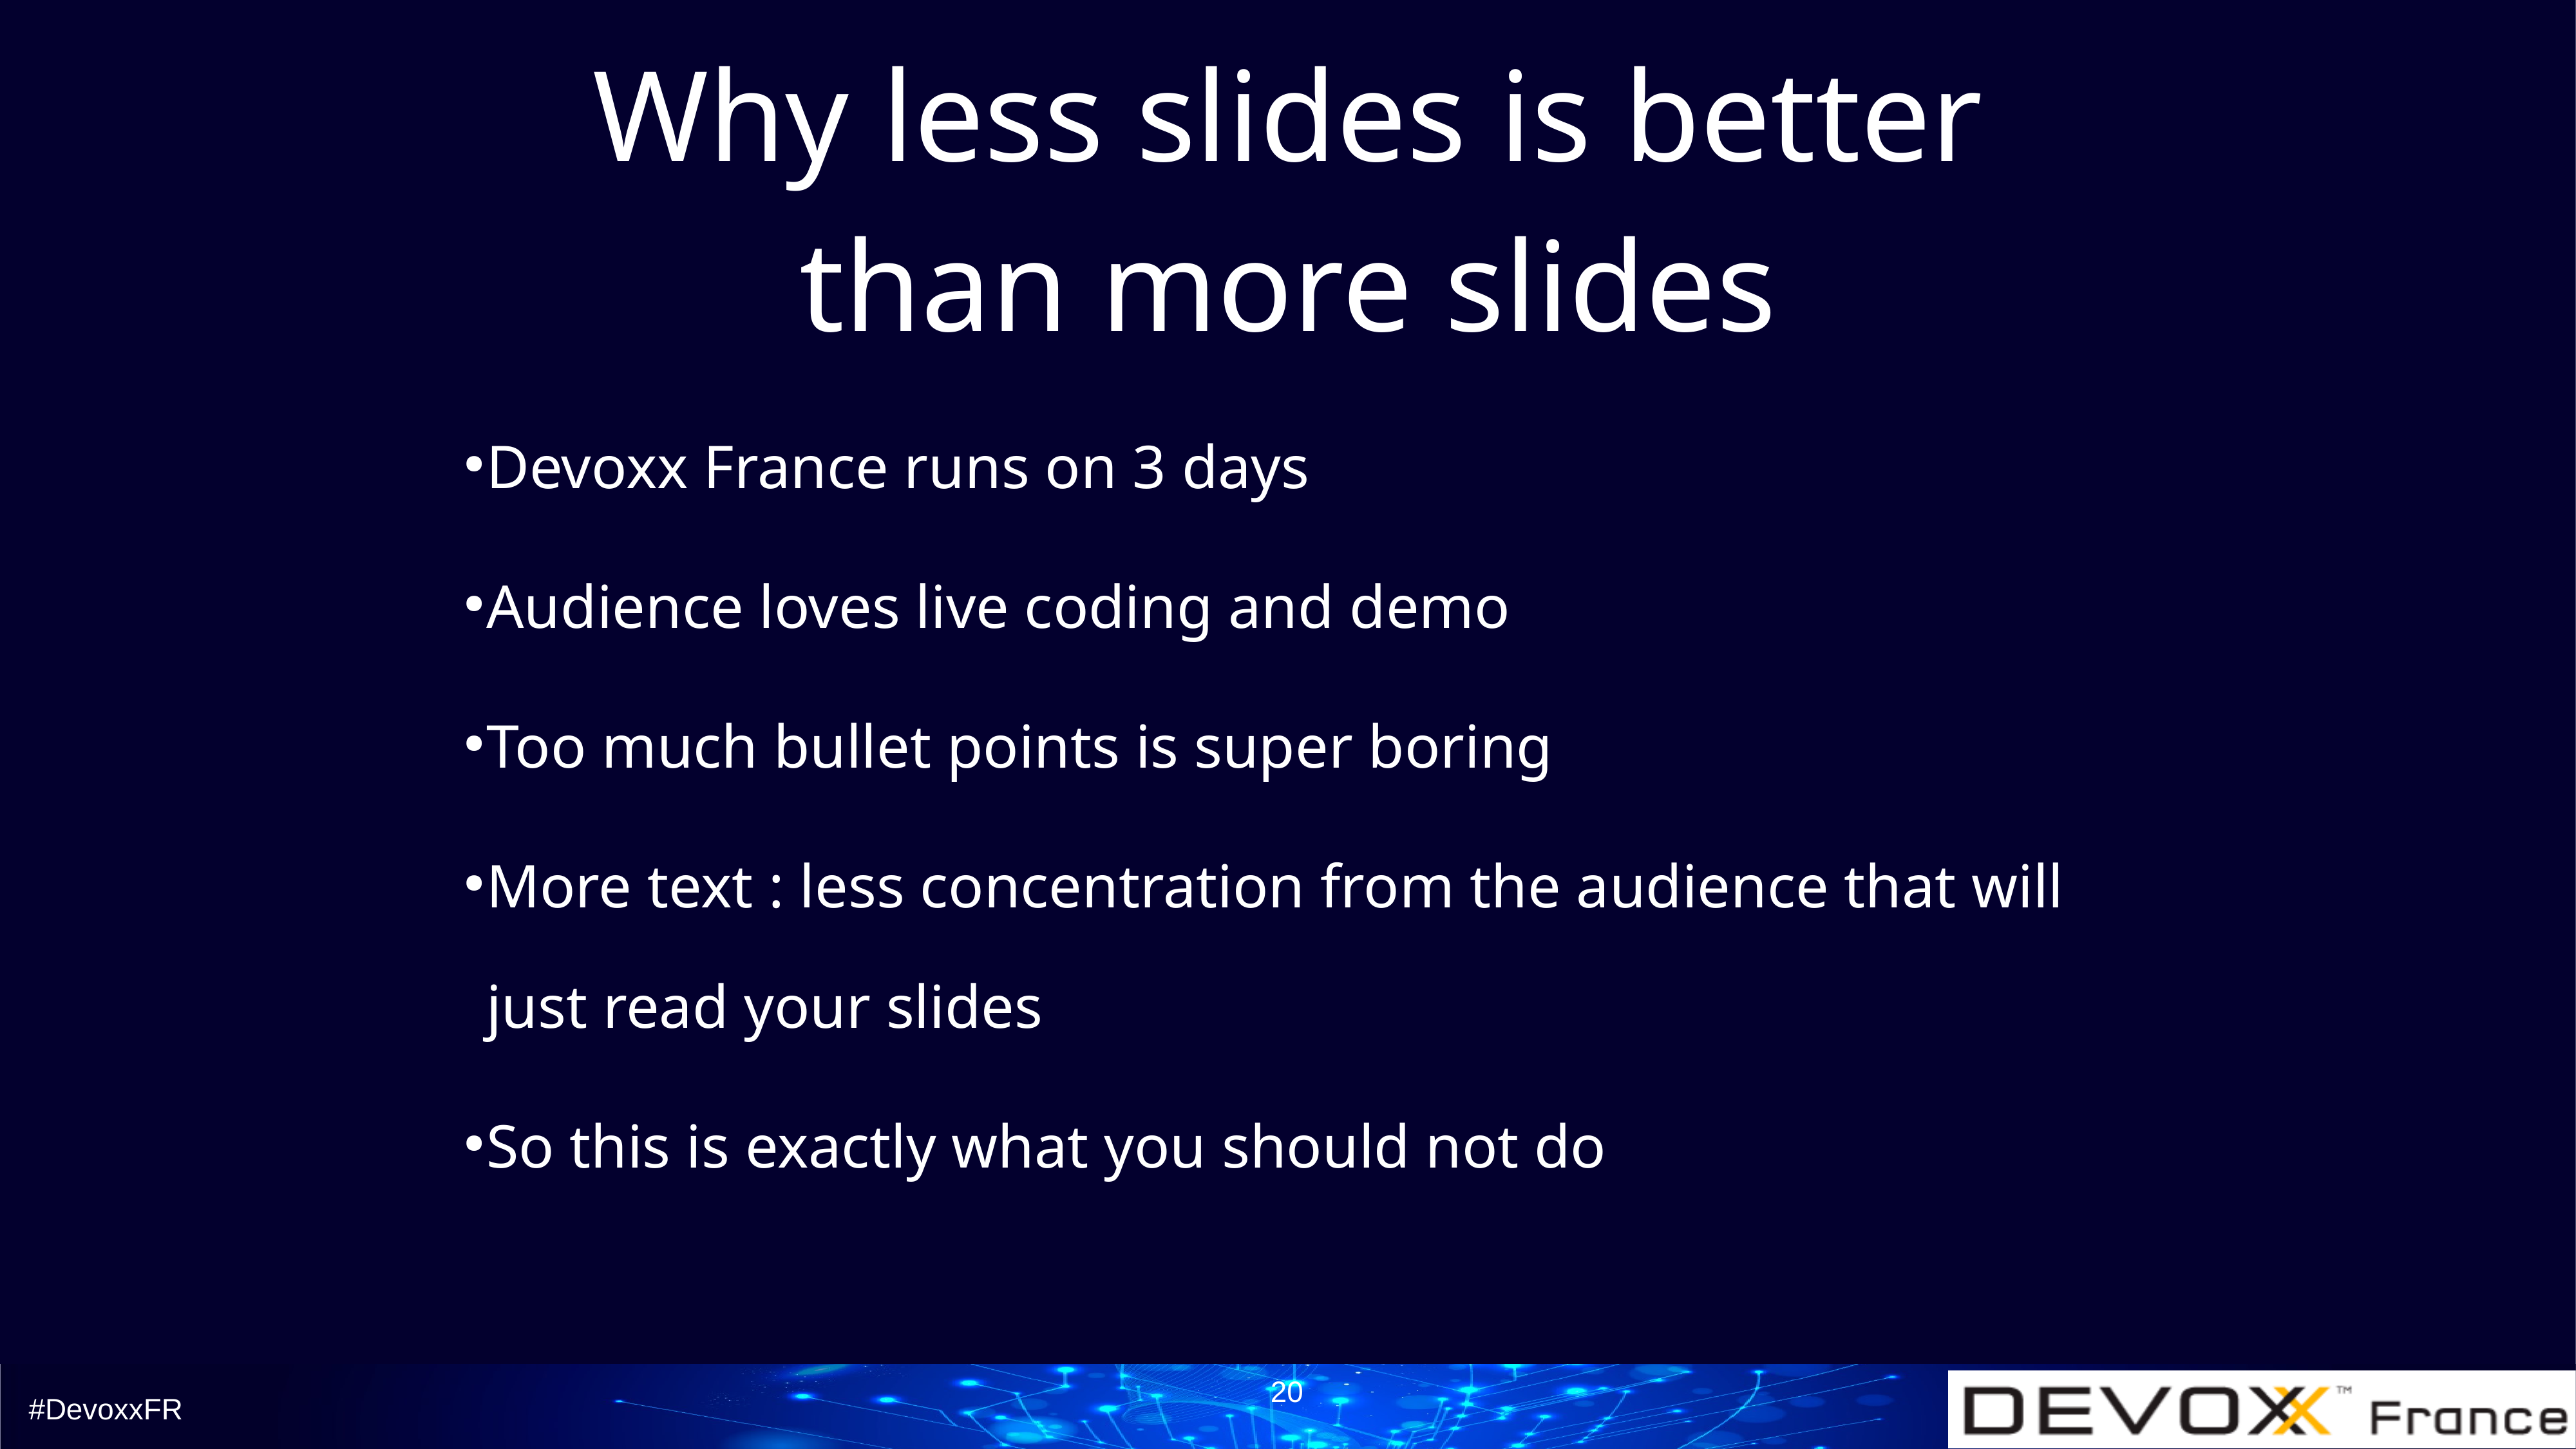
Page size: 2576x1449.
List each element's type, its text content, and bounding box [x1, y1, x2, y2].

title Why less slides is better than more slides [463, 37, 2113, 359]
picture [1309, 1442, 1326, 1449]
picture [0, 1364, 2576, 1449]
list Devoxx France runs on 3 days Audience loves live coding and demo Too much bullet points is super boring More text : less concentration from the audience that will just read your slides So this is exactly what you should not do [463, 384, 2113, 1319]
slide_number 20 [1264, 1375, 1311, 1427]
